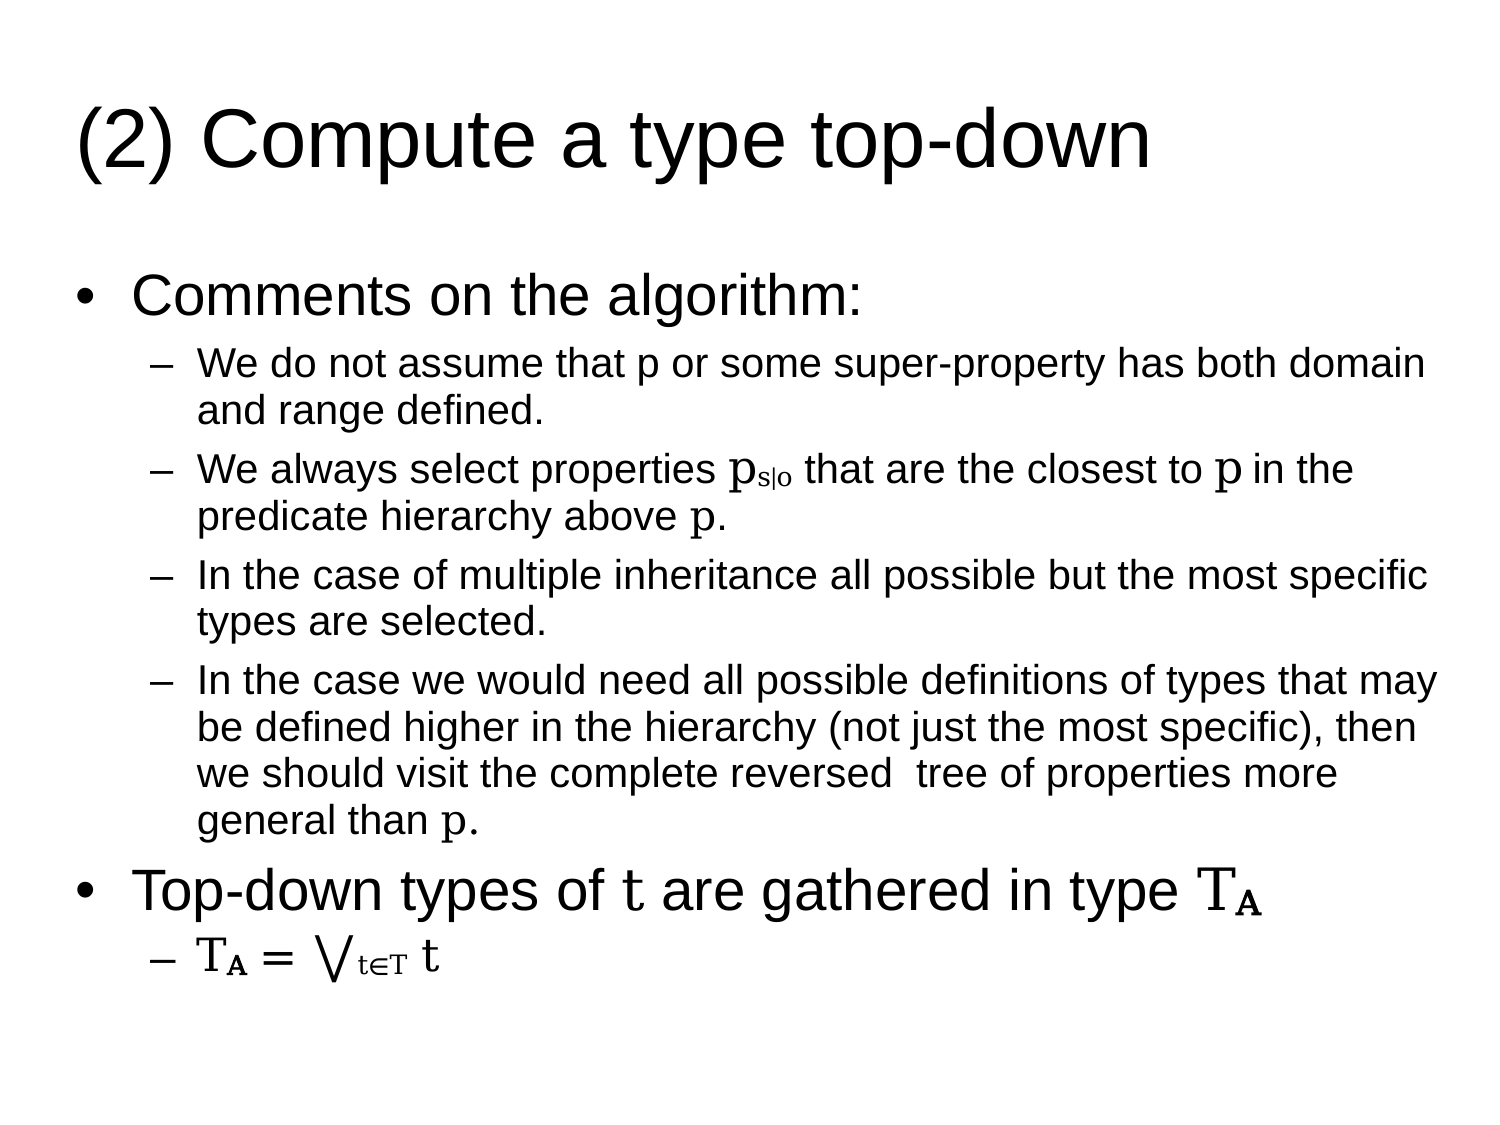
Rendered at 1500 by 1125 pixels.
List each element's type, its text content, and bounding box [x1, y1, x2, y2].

title (2) Compute a type top-down [75, 45, 1426, 233]
list Comments on the algorithm: We do not assume that p or some super-property has both domain and range defined. We always select properties ps|o that are the closest to p in the predicate hierarchy above p. In the case of multiple inheritance all possible but the most specific types are selected. In the case we would need all possible definitions of types that may be defined higher in the hierarchy (not just the most specific), then we should visit the complete reversed tree of properties more general than p. Top-down types of t are gathered in type TA TA = ⋁t∈T t [75, 262, 1477, 1109]
